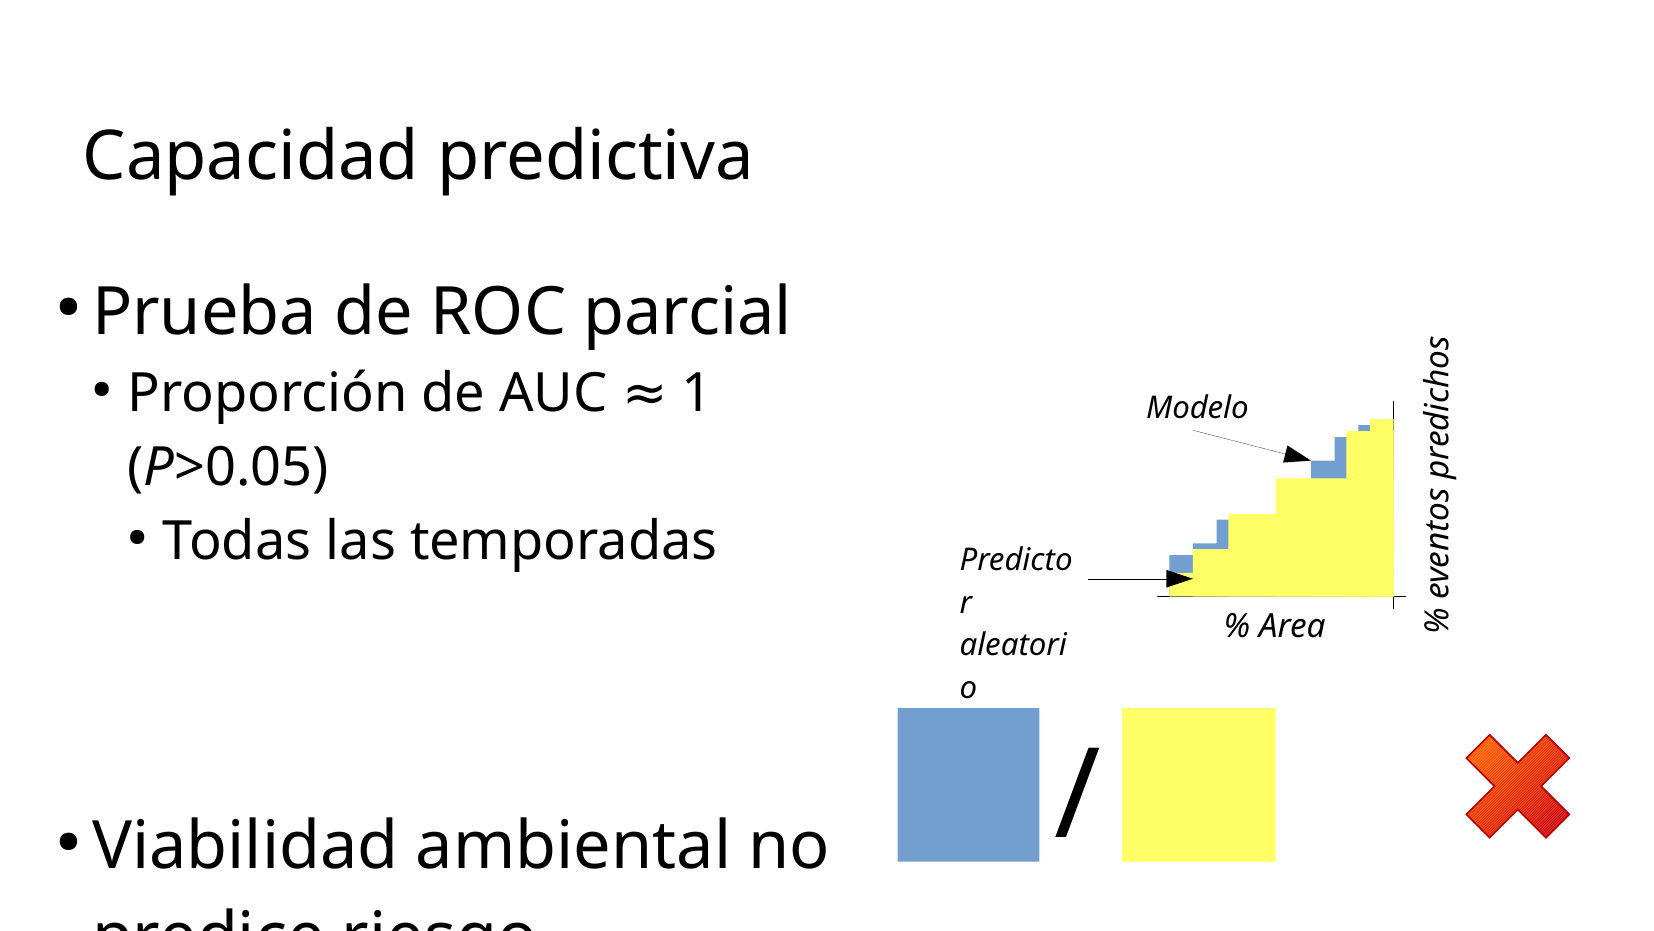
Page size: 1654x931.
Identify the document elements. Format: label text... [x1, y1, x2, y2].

text_box Predictor aleatorio [944, 529, 1089, 657]
subtitle Prueba de ROC parcial Proporción de AUC ≈ 1 (P>0.05) Todas las temporadas Viabilidad ambiental no predice riesgo [56, 265, 839, 931]
text_box [1169, 419, 1394, 597]
title Capacidad predictiva [82, 42, 1571, 264]
text_box / ≈1 [1039, 696, 1465, 886]
text_box [897, 708, 1039, 862]
text_box % eventos predichos [1405, 340, 1461, 650]
text_box Modelo [1131, 377, 1257, 431]
text_box % Area [1209, 594, 1337, 650]
picture [1428, 696, 1607, 876]
